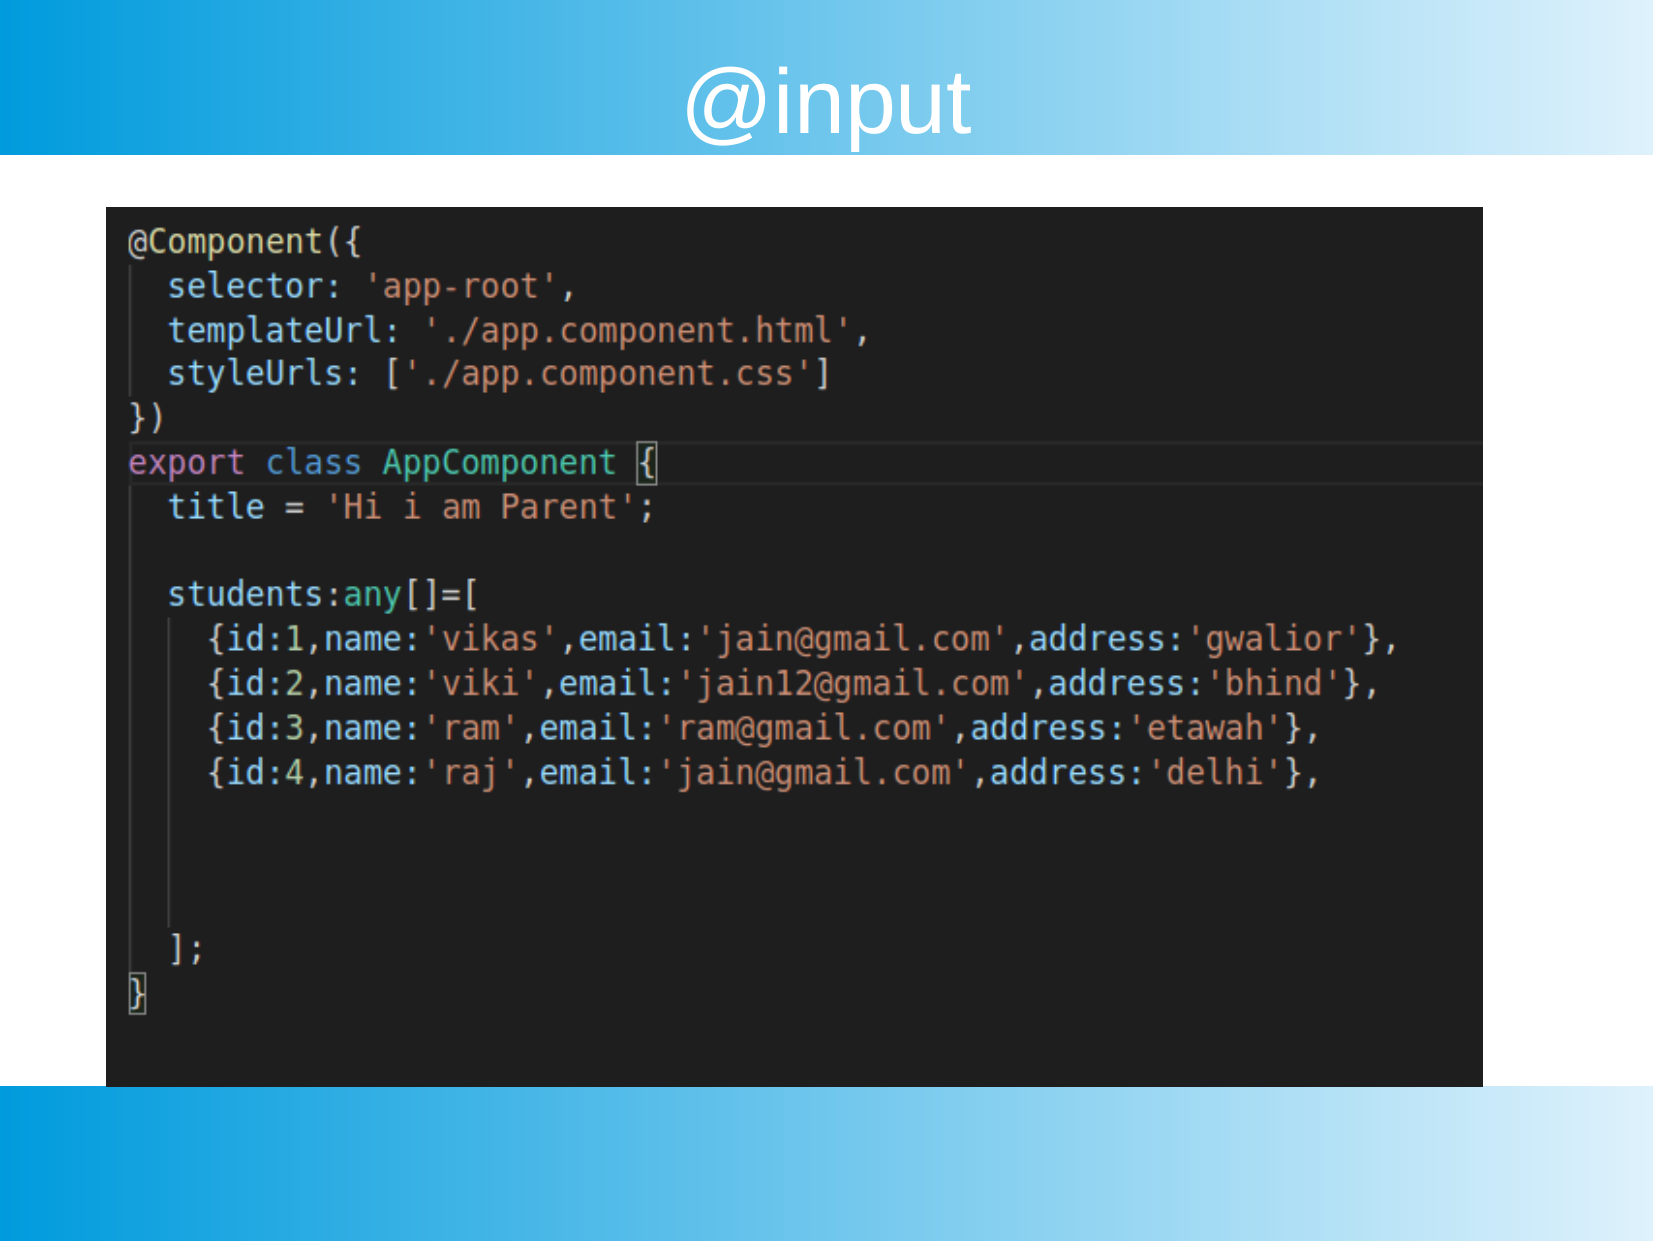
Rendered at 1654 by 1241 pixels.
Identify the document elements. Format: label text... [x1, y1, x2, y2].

title @input [82, 49, 1571, 155]
picture [106, 207, 1483, 1241]
